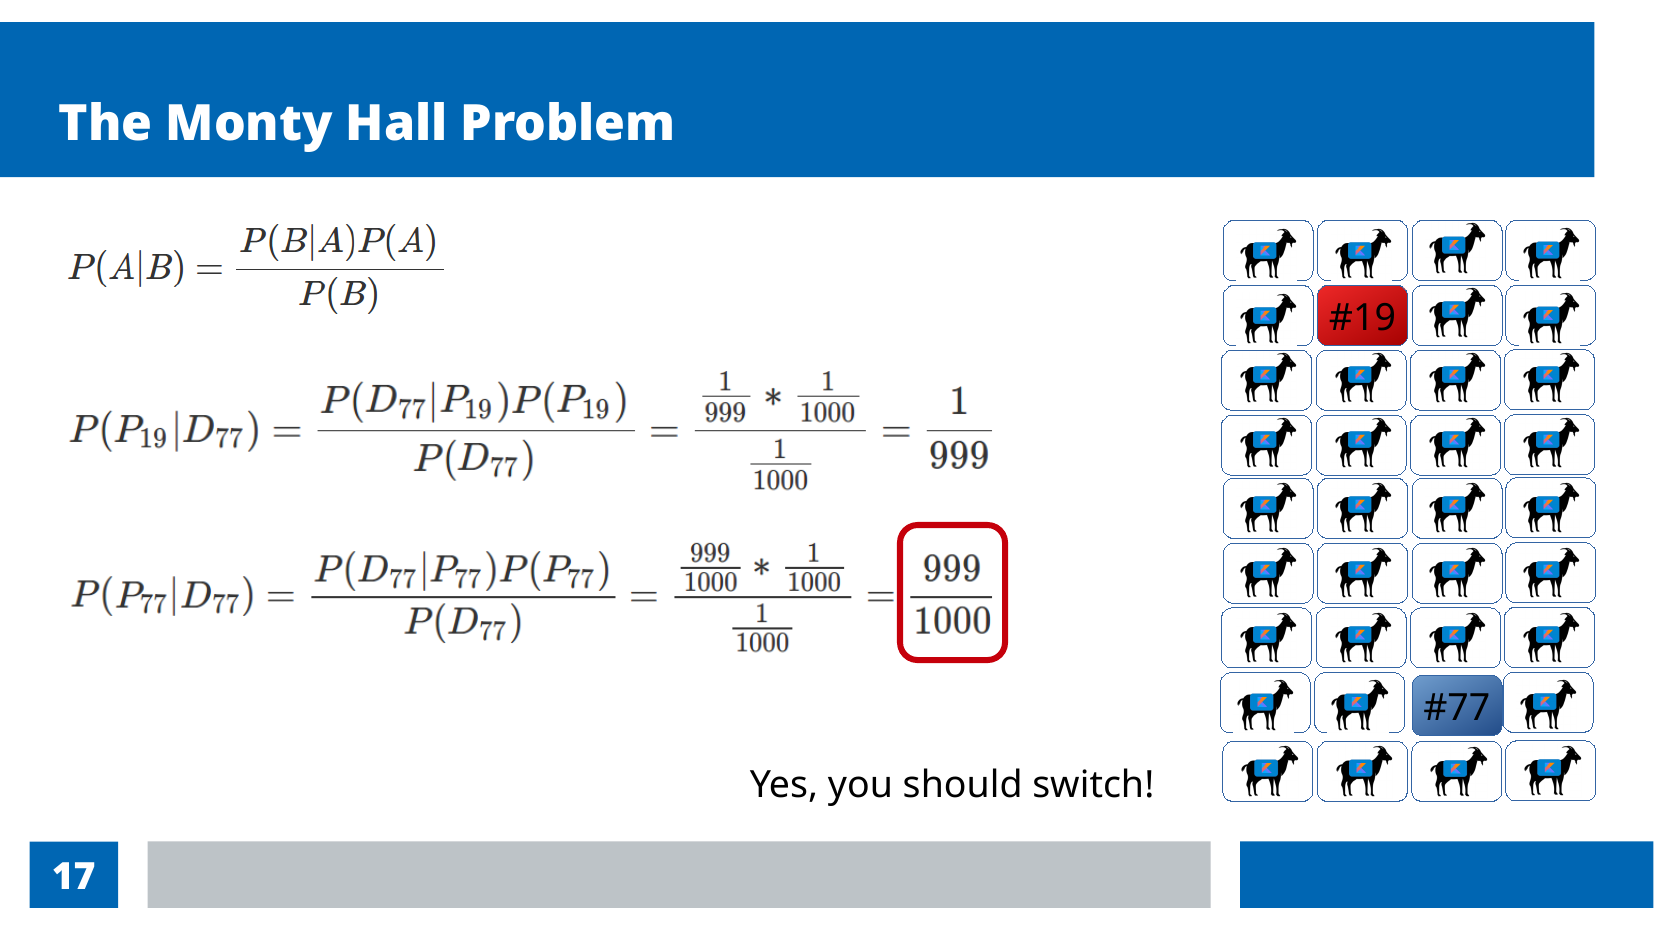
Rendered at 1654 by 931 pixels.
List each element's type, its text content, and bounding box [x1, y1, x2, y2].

picture [1425, 481, 1486, 535]
picture [1425, 221, 1486, 276]
picture [60, 371, 1007, 499]
picture [1236, 481, 1297, 535]
picture [1327, 678, 1389, 733]
picture [1236, 546, 1297, 600]
picture [1236, 351, 1297, 405]
picture [1425, 611, 1486, 665]
picture [1426, 744, 1488, 799]
picture [1425, 546, 1486, 600]
picture [1520, 744, 1582, 798]
picture [1425, 286, 1486, 341]
picture [1331, 611, 1392, 665]
text_box #77 [1412, 675, 1503, 736]
picture [1331, 546, 1392, 600]
picture [1236, 416, 1297, 470]
picture [1519, 416, 1580, 470]
text_box #19 [1317, 285, 1408, 346]
picture [1236, 292, 1297, 346]
picture [1233, 678, 1294, 733]
picture [1519, 291, 1580, 346]
picture [1519, 610, 1580, 665]
picture [1331, 481, 1392, 535]
picture [1519, 226, 1580, 281]
picture [1331, 416, 1392, 470]
picture [1331, 227, 1392, 281]
picture [1236, 611, 1297, 665]
text_box Yes, you should switch! [735, 750, 1202, 813]
picture [60, 521, 1021, 666]
title The Monty Hall Problem [59, 44, 1595, 156]
picture [904, 529, 1002, 657]
picture [1236, 227, 1297, 281]
picture [1519, 481, 1580, 535]
picture [1516, 678, 1577, 732]
picture [1237, 744, 1299, 799]
picture [1519, 546, 1580, 600]
picture [1425, 416, 1486, 470]
picture [1425, 351, 1486, 405]
picture [1331, 351, 1392, 405]
picture [63, 209, 451, 323]
picture [1519, 351, 1580, 405]
picture [1332, 744, 1393, 799]
